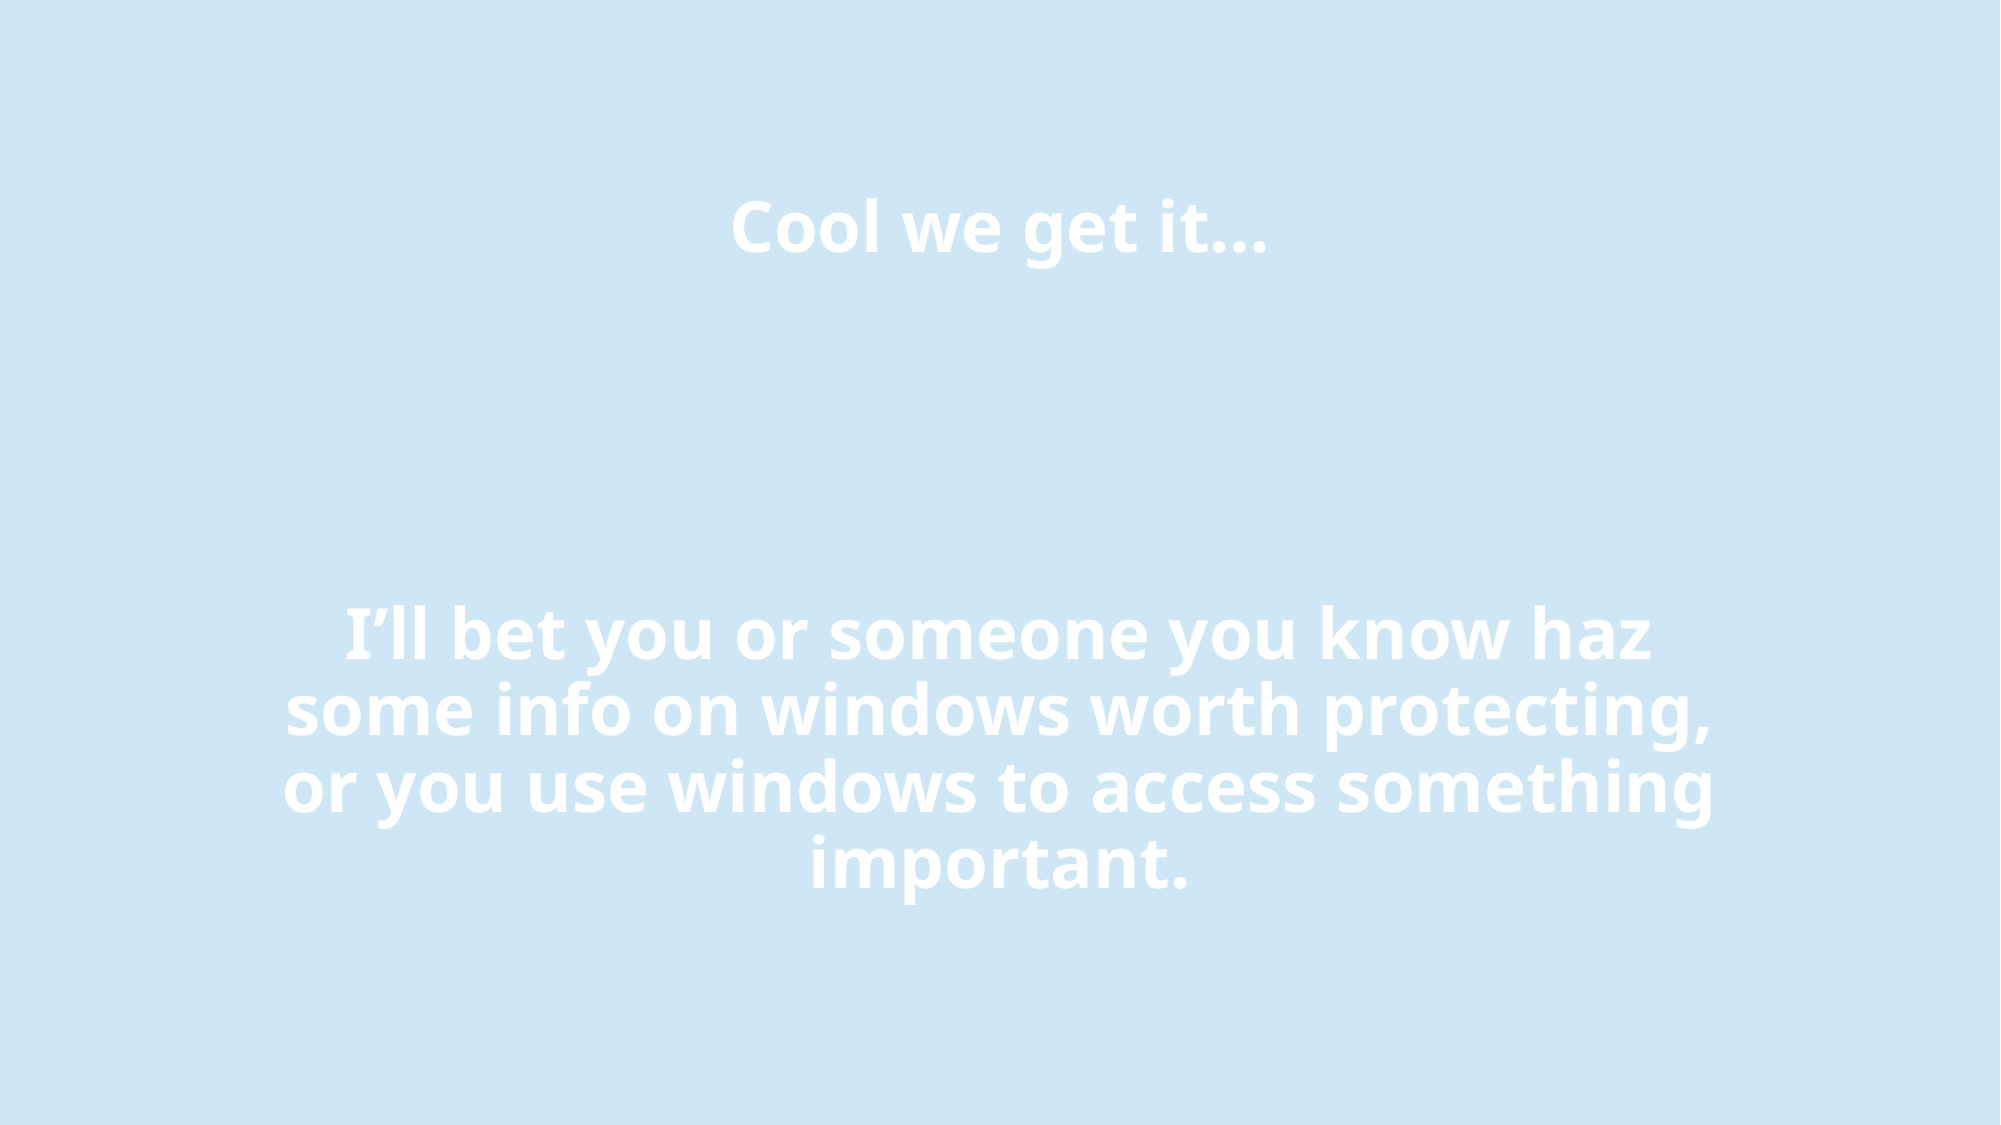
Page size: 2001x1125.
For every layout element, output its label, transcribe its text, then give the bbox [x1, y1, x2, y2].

subtitle I’ll bet you or someone you know haz some info on windows worth protecting, or you use windows to access something important. [261, 590, 1739, 863]
title Cool we get it… [261, 184, 1739, 576]
